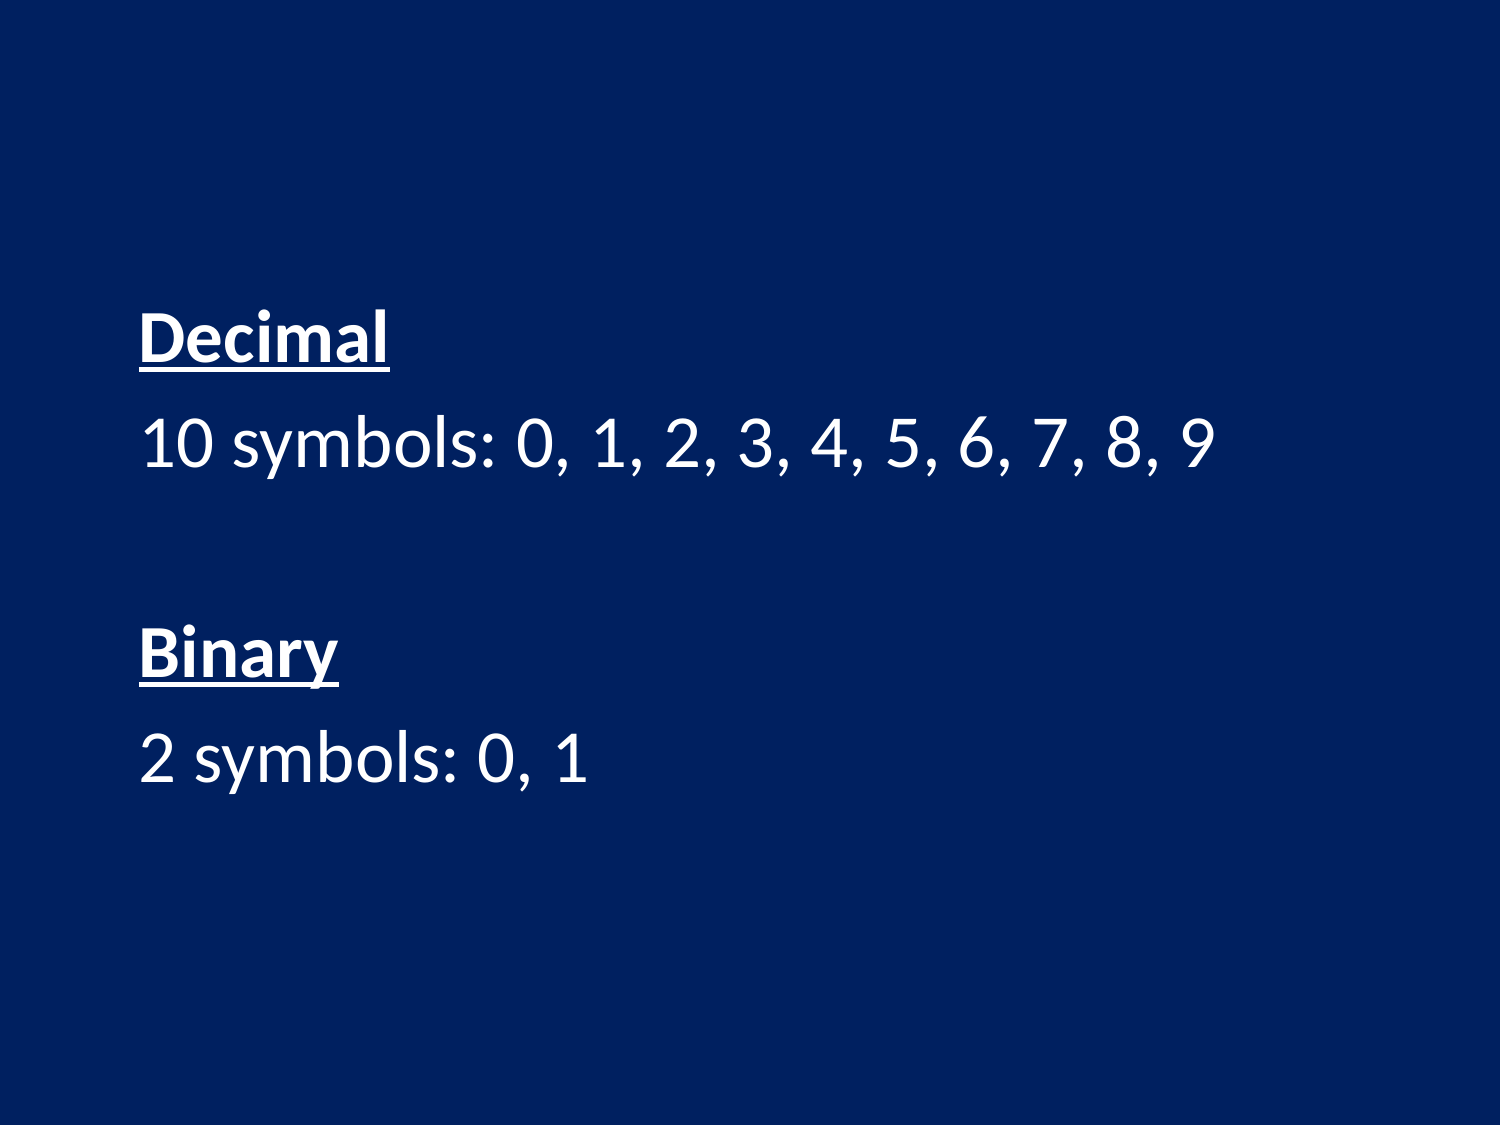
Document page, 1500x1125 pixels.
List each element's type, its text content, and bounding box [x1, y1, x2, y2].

text_box Decimal 10 symbols: 0, 1, 2, 3, 4, 5, 6, 7, 8, 9 Binary 2 symbols: 0, 1 [123, 174, 1365, 850]
